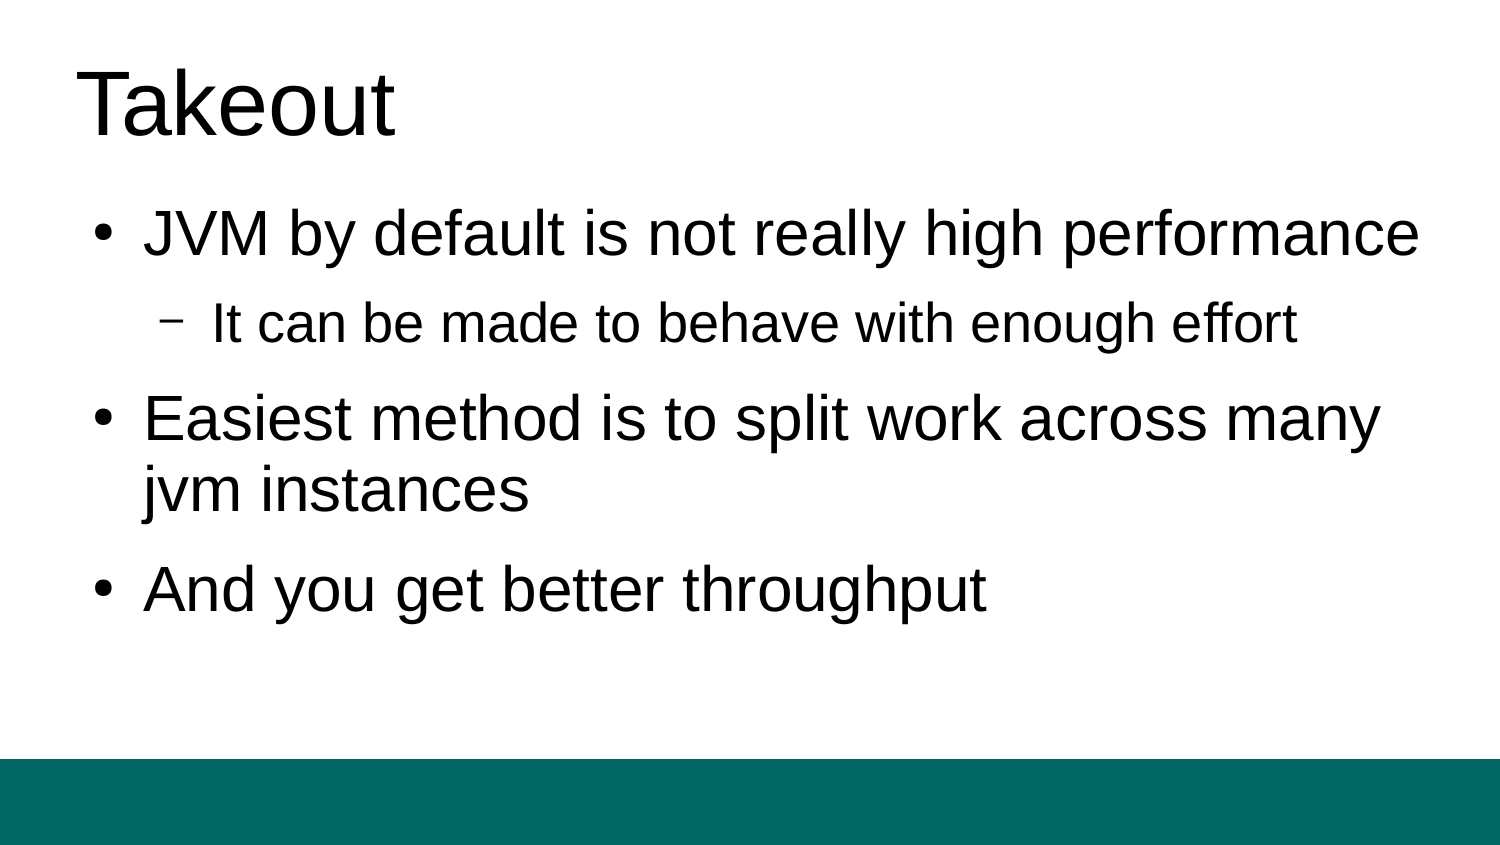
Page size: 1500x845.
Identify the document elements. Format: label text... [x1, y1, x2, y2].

title Takeout [75, 33, 1425, 175]
list JVM by default is not really high performance It can be made to behave with enough effort Easiest method is to split work across many jvm instances And you get better throughput [75, 197, 1425, 688]
